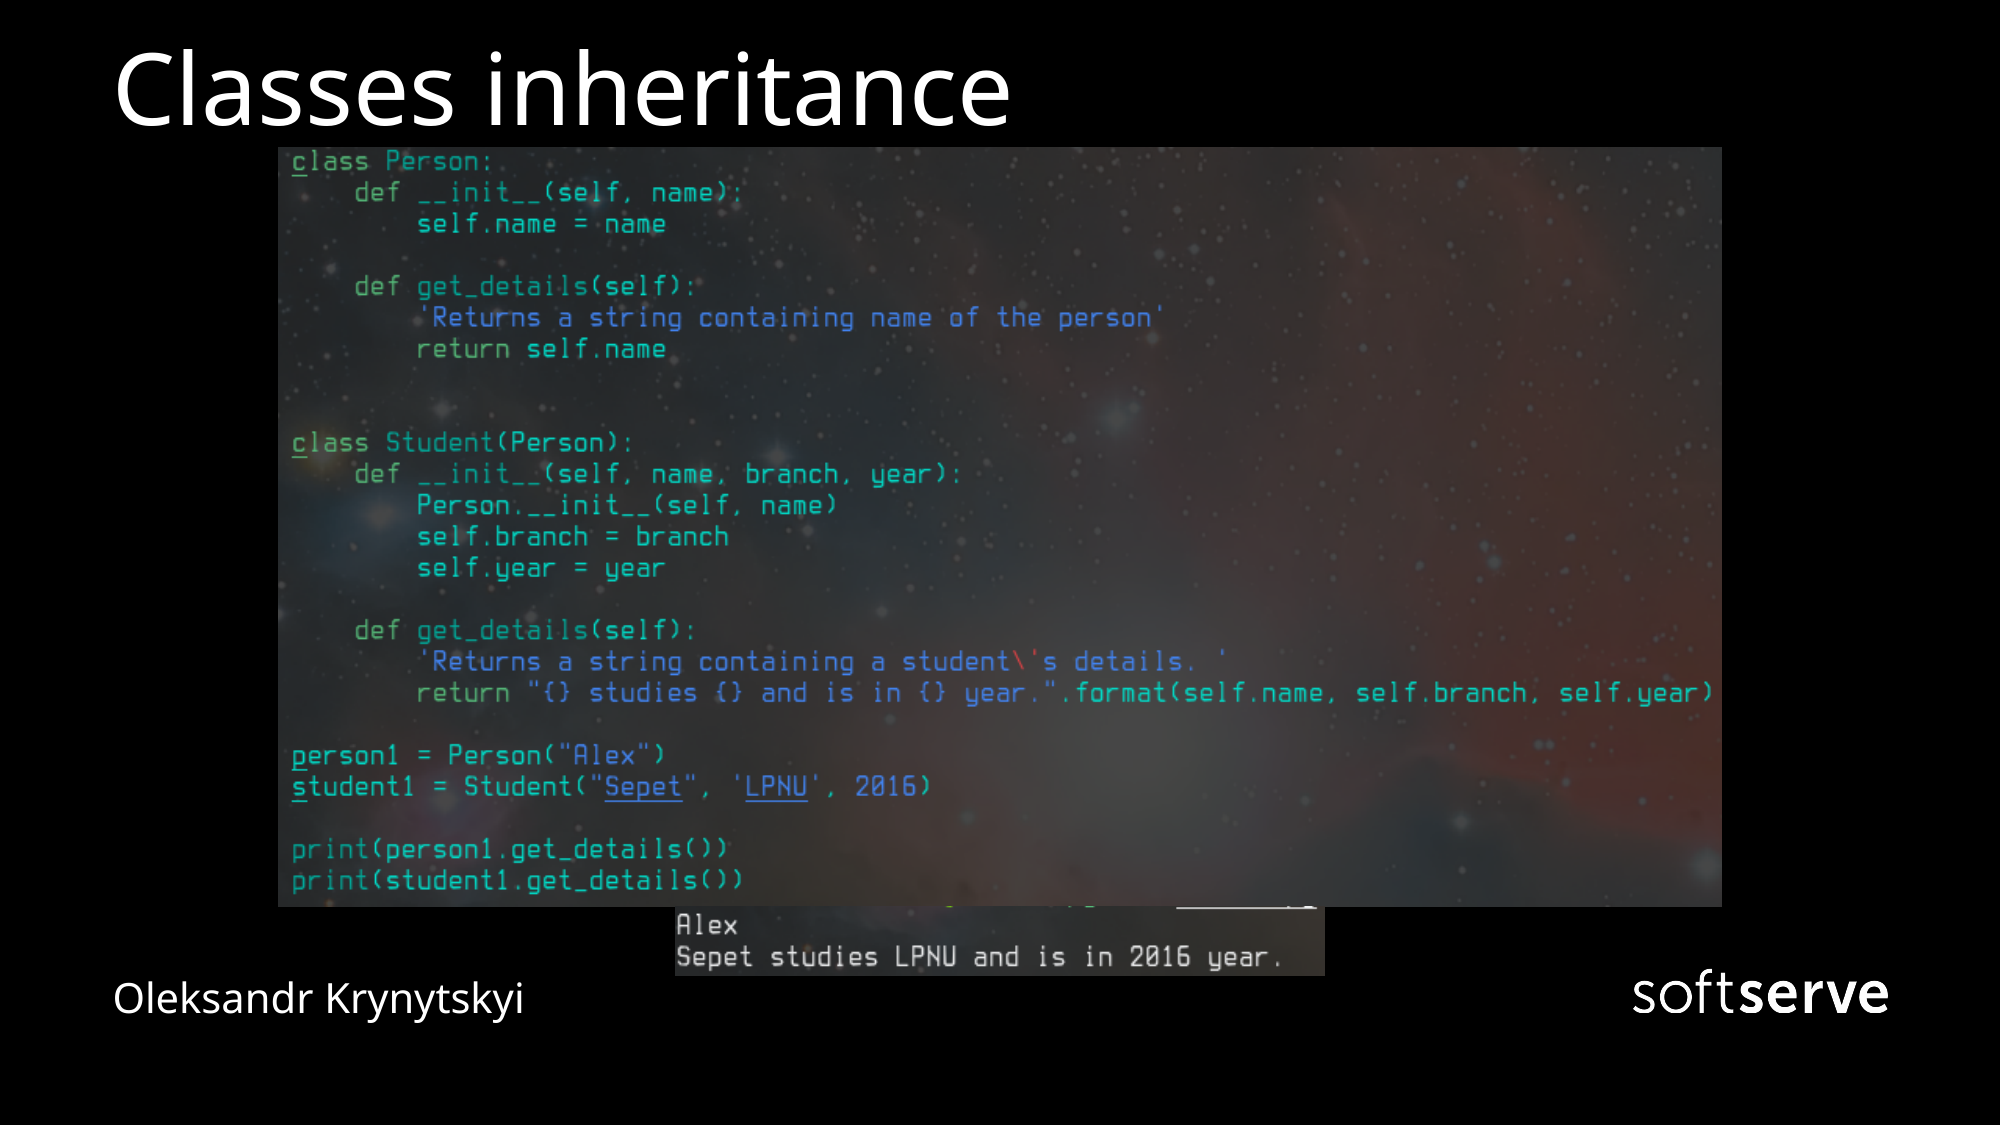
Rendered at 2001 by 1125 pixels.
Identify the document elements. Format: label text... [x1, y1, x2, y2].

picture [278, 147, 1722, 976]
list Oleksandr Krynytskyi [112, 970, 682, 1019]
picture [1633, 968, 1888, 1013]
title Classes inheritance [112, 33, 1888, 155]
